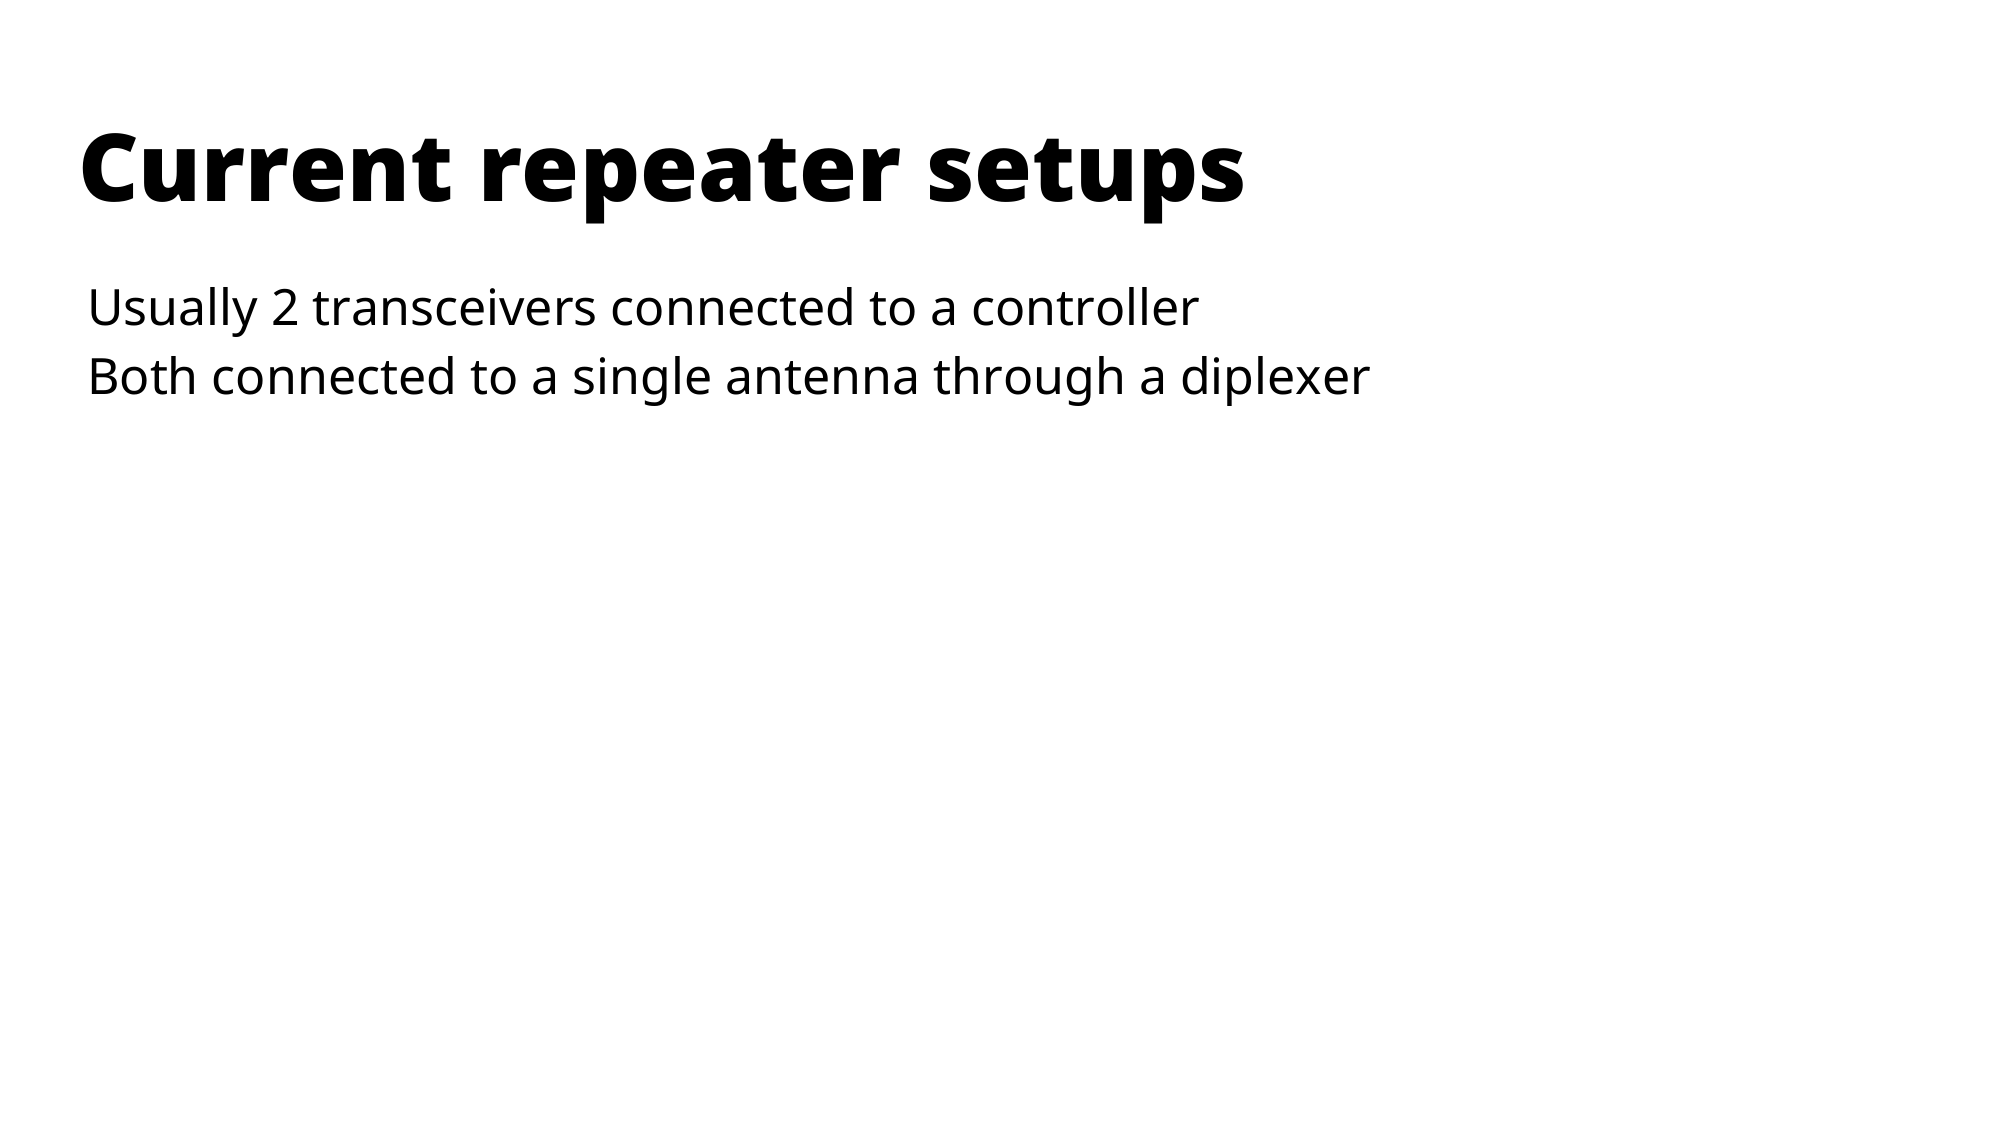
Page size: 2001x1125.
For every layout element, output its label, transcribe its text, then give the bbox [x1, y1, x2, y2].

text_box Usually 2 transceivers connected to a controller Both connected to a single antenna through a diplexer [87, 272, 1891, 1066]
text_box Current repeater setups [78, 101, 1381, 234]
